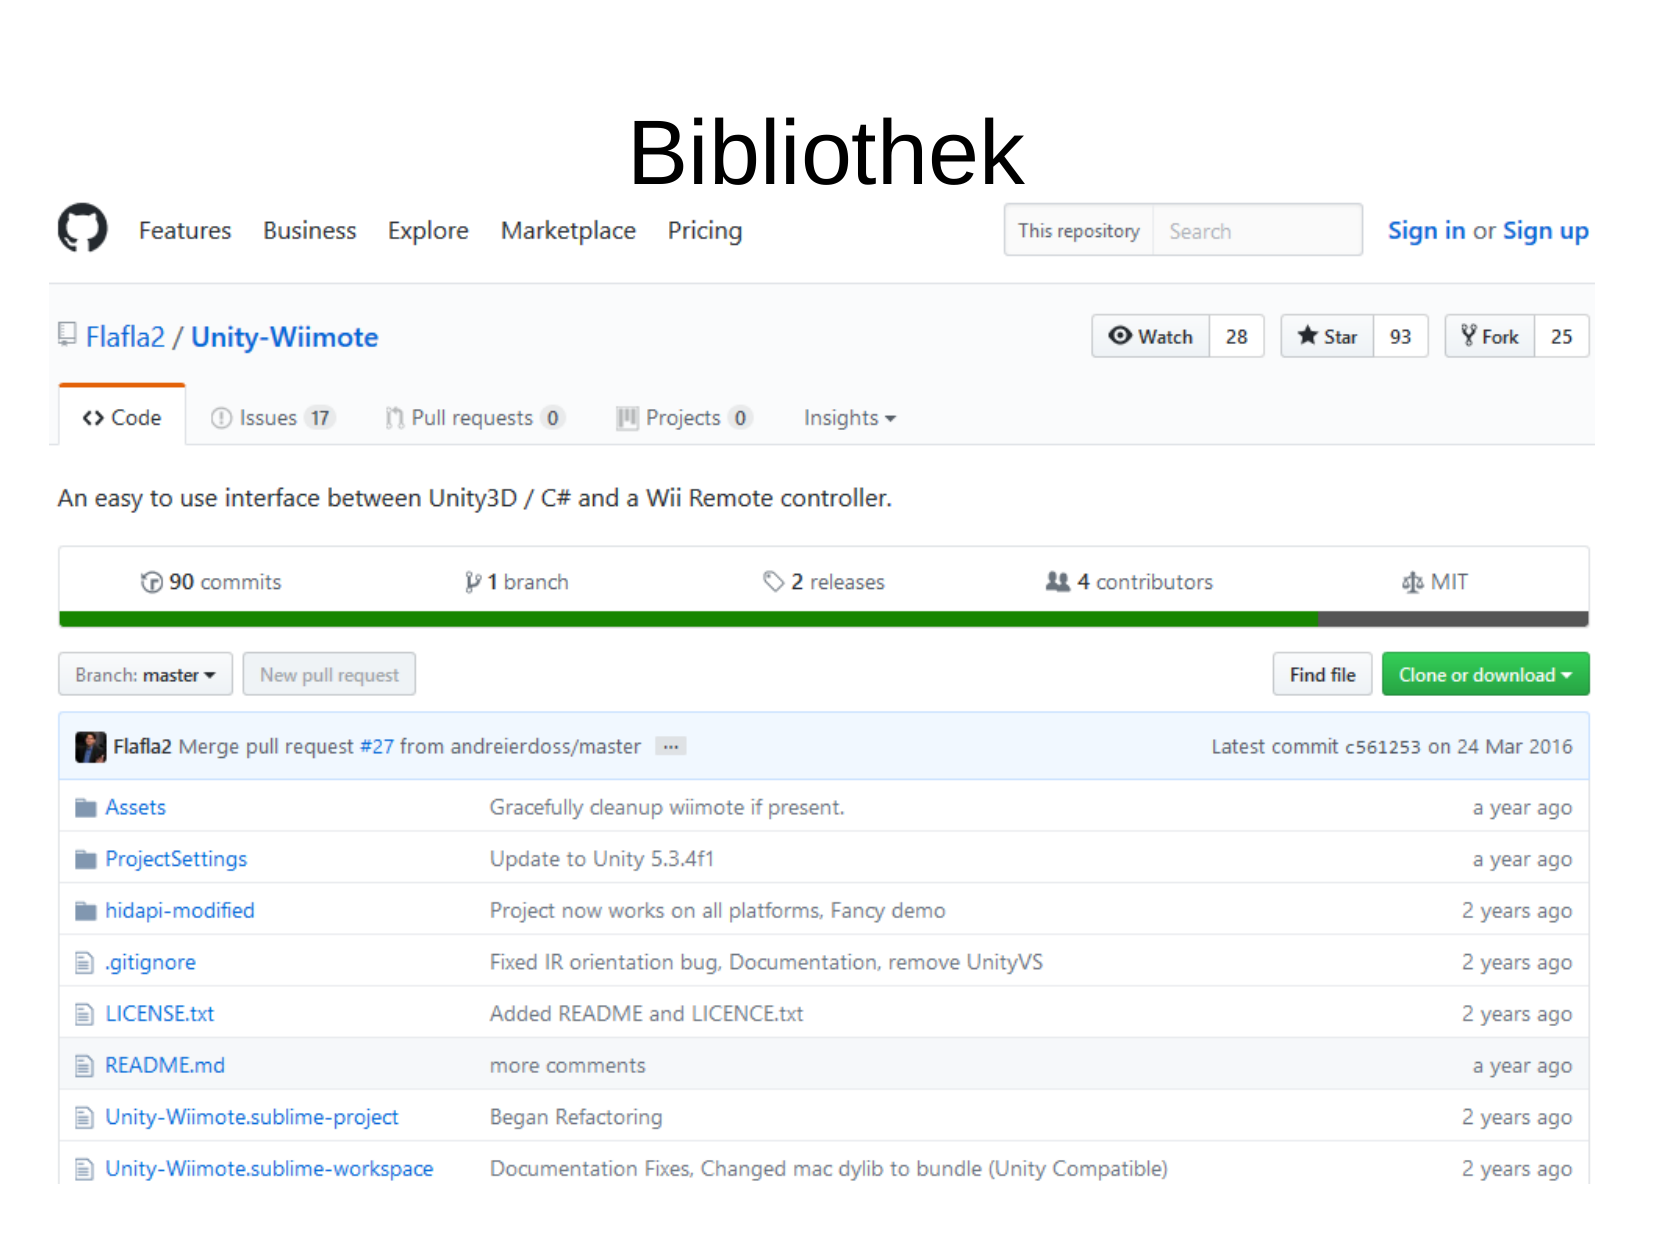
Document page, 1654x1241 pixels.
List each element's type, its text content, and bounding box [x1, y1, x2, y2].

picture [49, 200, 1595, 1184]
title Bibliothek [82, 49, 1571, 200]
